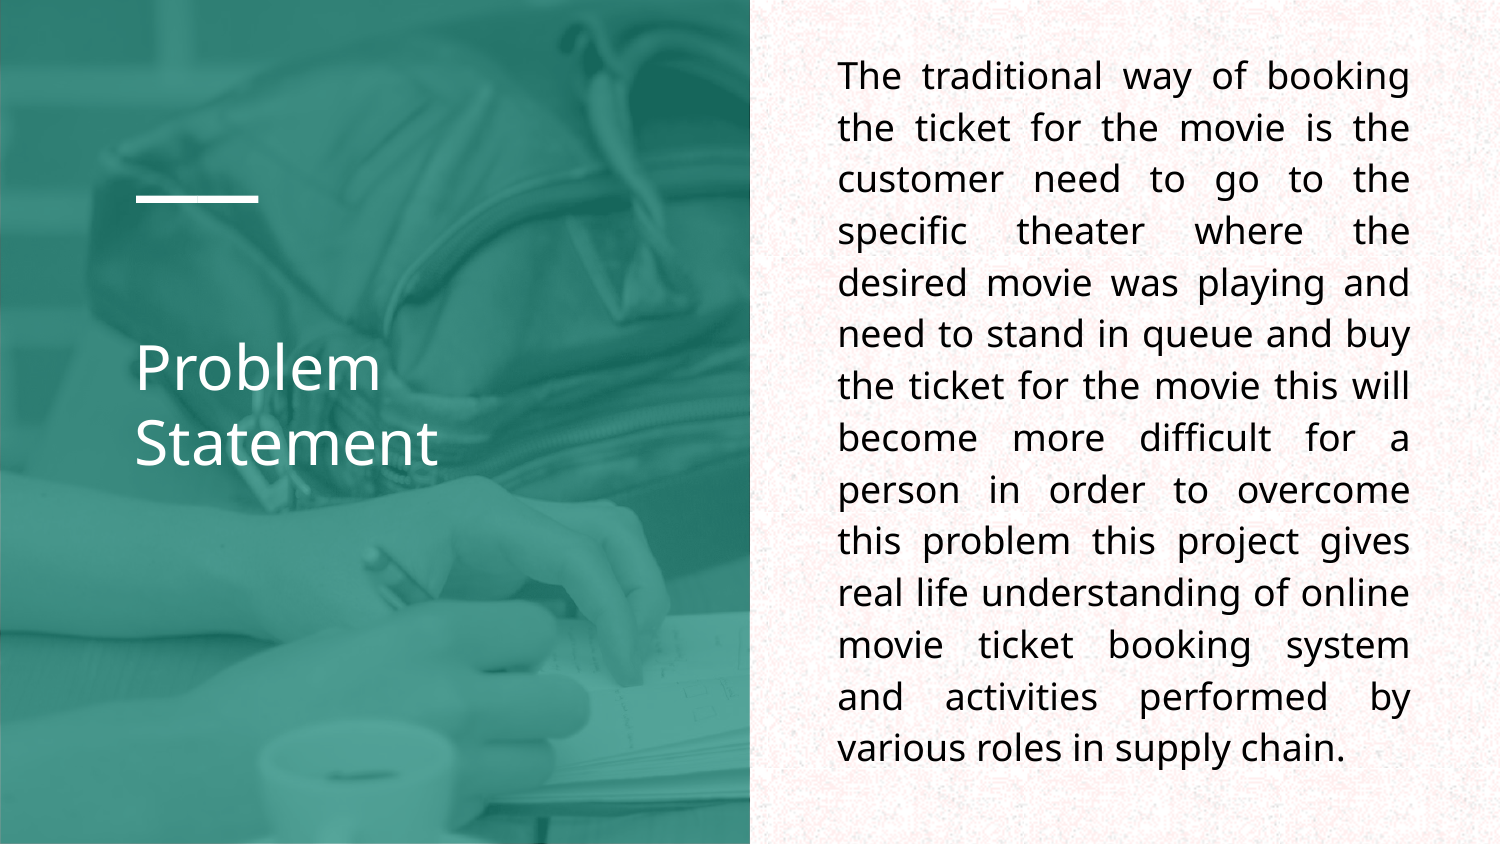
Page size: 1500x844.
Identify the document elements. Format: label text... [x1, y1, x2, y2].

text_box The traditional way of booking the ticket for the movie is the customer need to go to the specific theater where the desired movie was playing and need to stand in queue and buy the ticket for the movie this will become more difficult for a person in order to overcome this problem this project gives real life understanding of online movie ticket booking system and activities performed by various roles in supply chain. [803, 30, 1427, 713]
picture [750, 0, 1500, 844]
text_box Problem Statement [119, 216, 662, 493]
